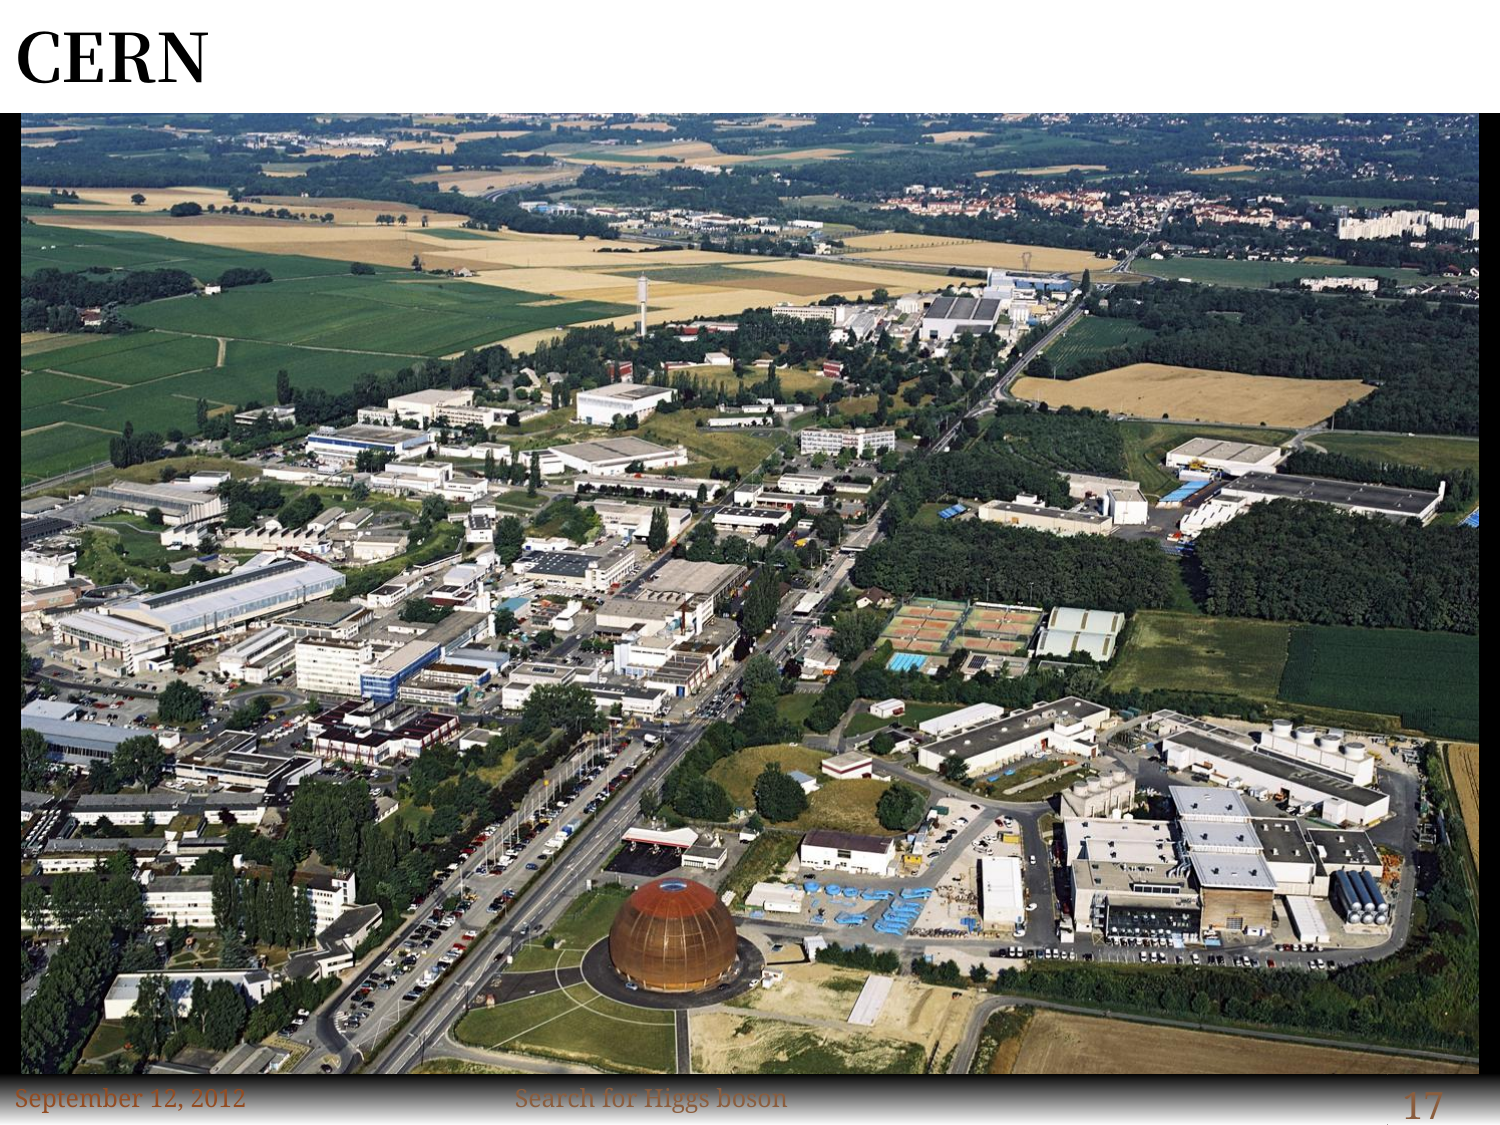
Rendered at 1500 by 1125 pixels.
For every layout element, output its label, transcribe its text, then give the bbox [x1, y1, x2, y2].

footer Search for Higgs boson [500, 1074, 1387, 1125]
slide_number September 12, 2012 [0, 1074, 500, 1125]
slide_number <number> [1387, 1074, 1500, 1125]
picture [21, 113, 1479, 1074]
title CERN [0, 0, 1500, 113]
